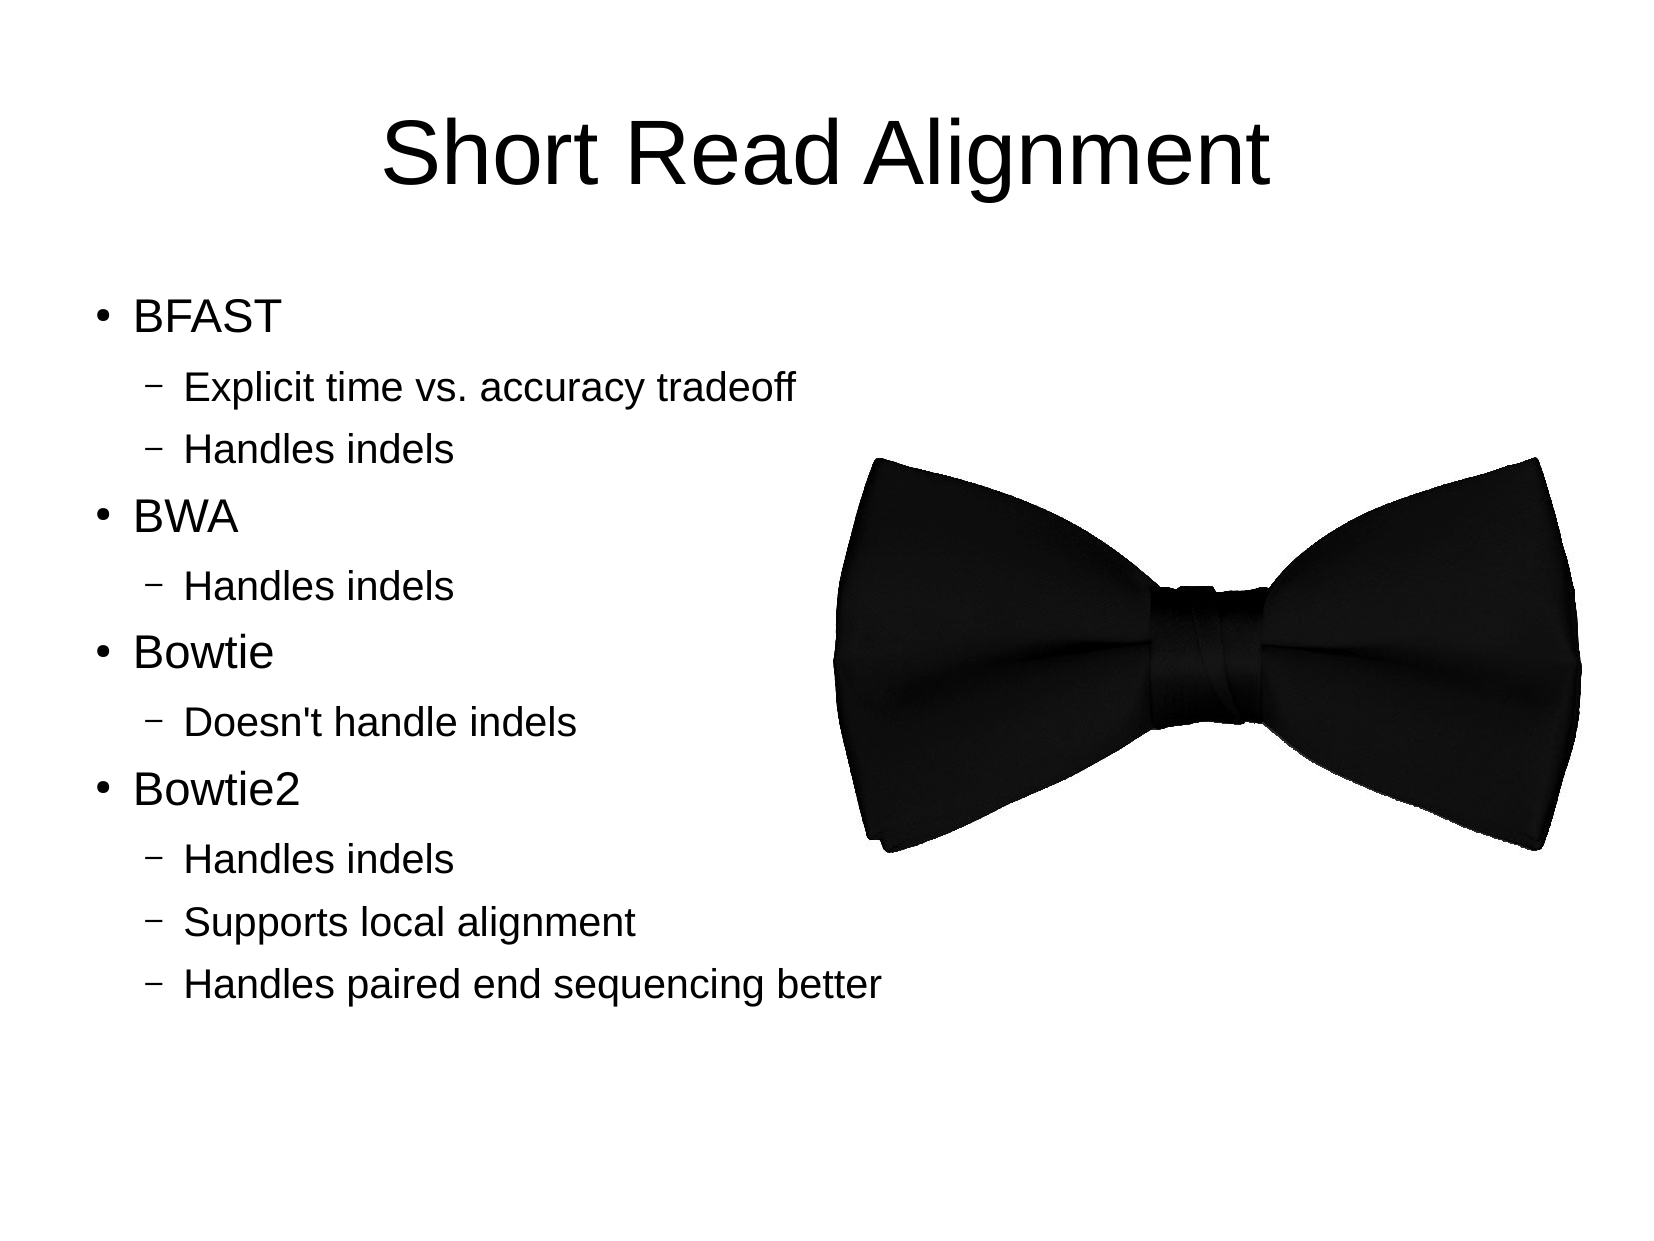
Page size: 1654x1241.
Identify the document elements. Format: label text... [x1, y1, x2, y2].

picture [808, 256, 1606, 1054]
title Short Read Alignment [82, 49, 1571, 257]
list BFAST Explicit time vs. accuracy tradeoff Handles indels BWA Handles indels Bowtie Doesn't handle indels Bowtie2 Handles indels Supports local alignment Handles paired end sequencing better [82, 290, 1538, 1010]
